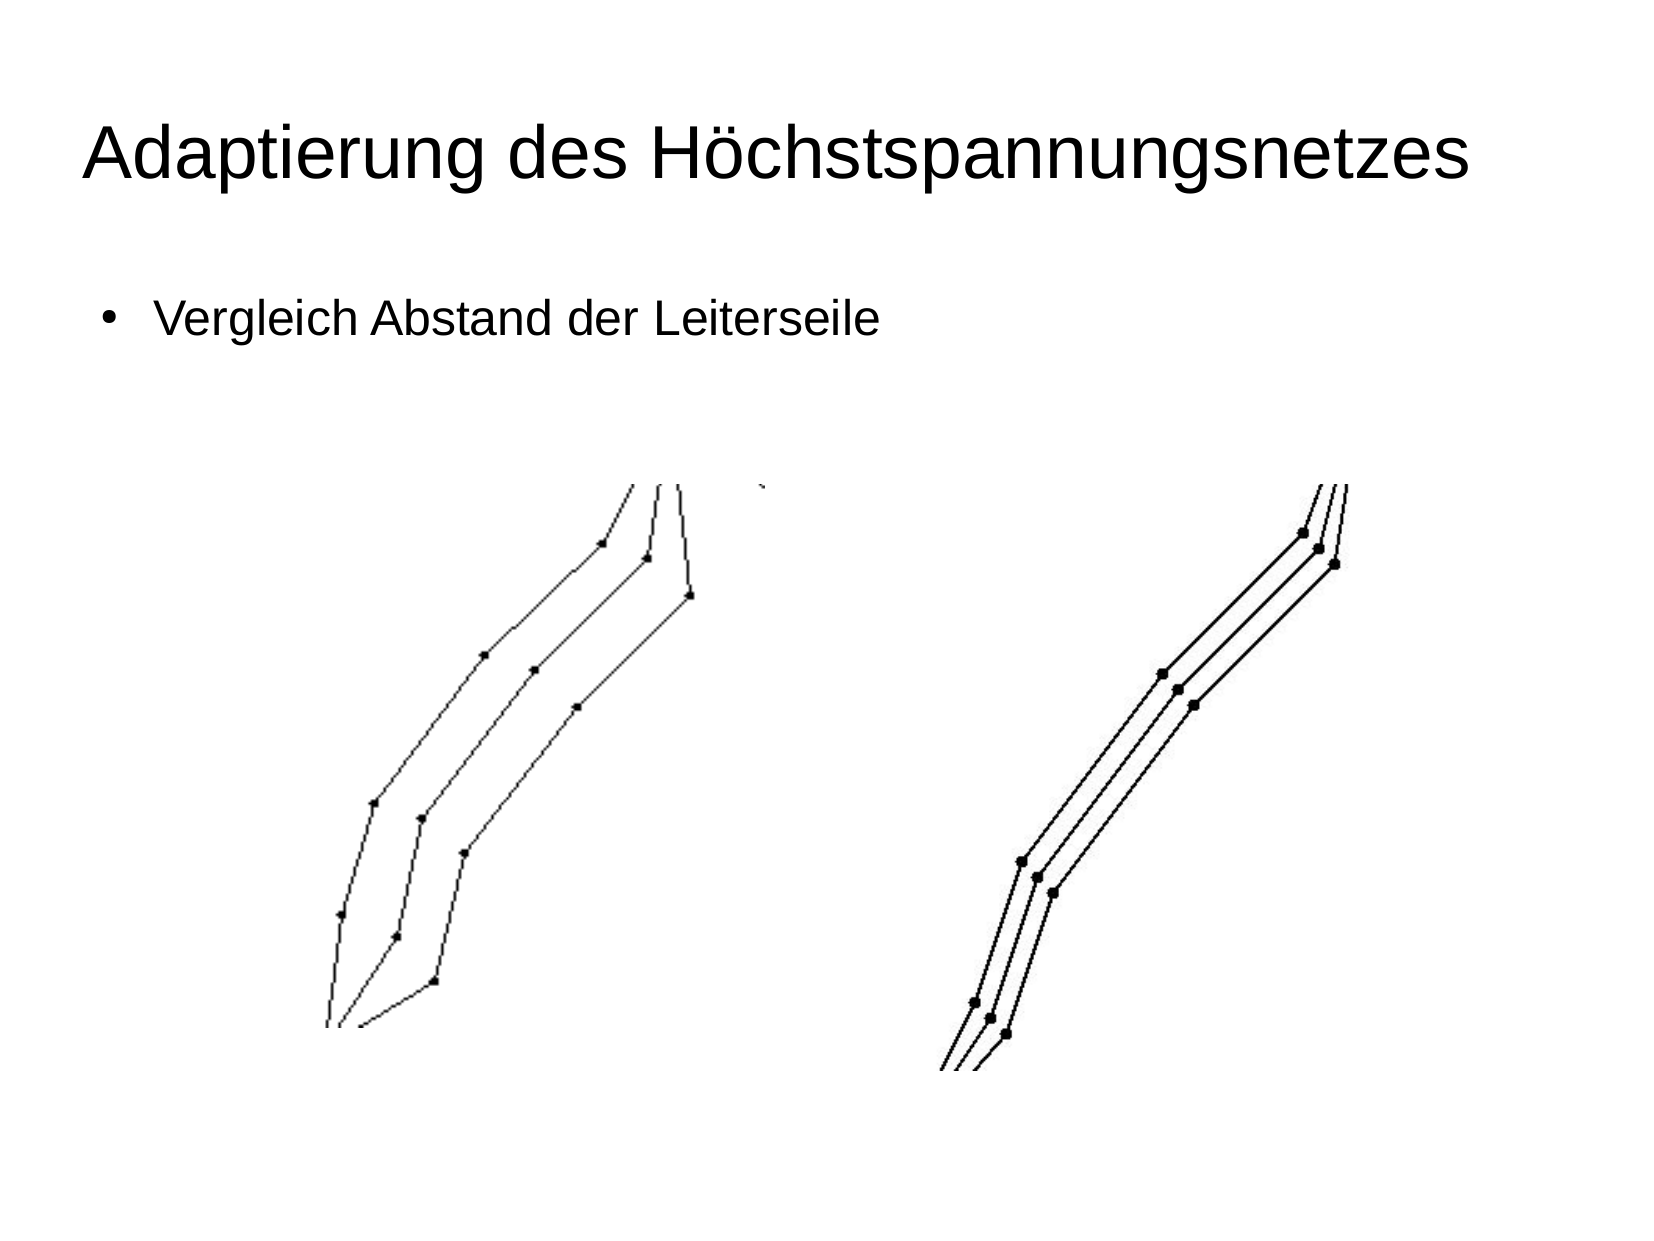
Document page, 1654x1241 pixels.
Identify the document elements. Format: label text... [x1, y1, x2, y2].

picture [259, 484, 765, 1028]
list Vergleich Abstand der Leiterseile [82, 290, 1571, 1109]
picture [862, 484, 1453, 1071]
title Adaptierung des Höchstspannungsnetzes [82, 49, 1571, 257]
